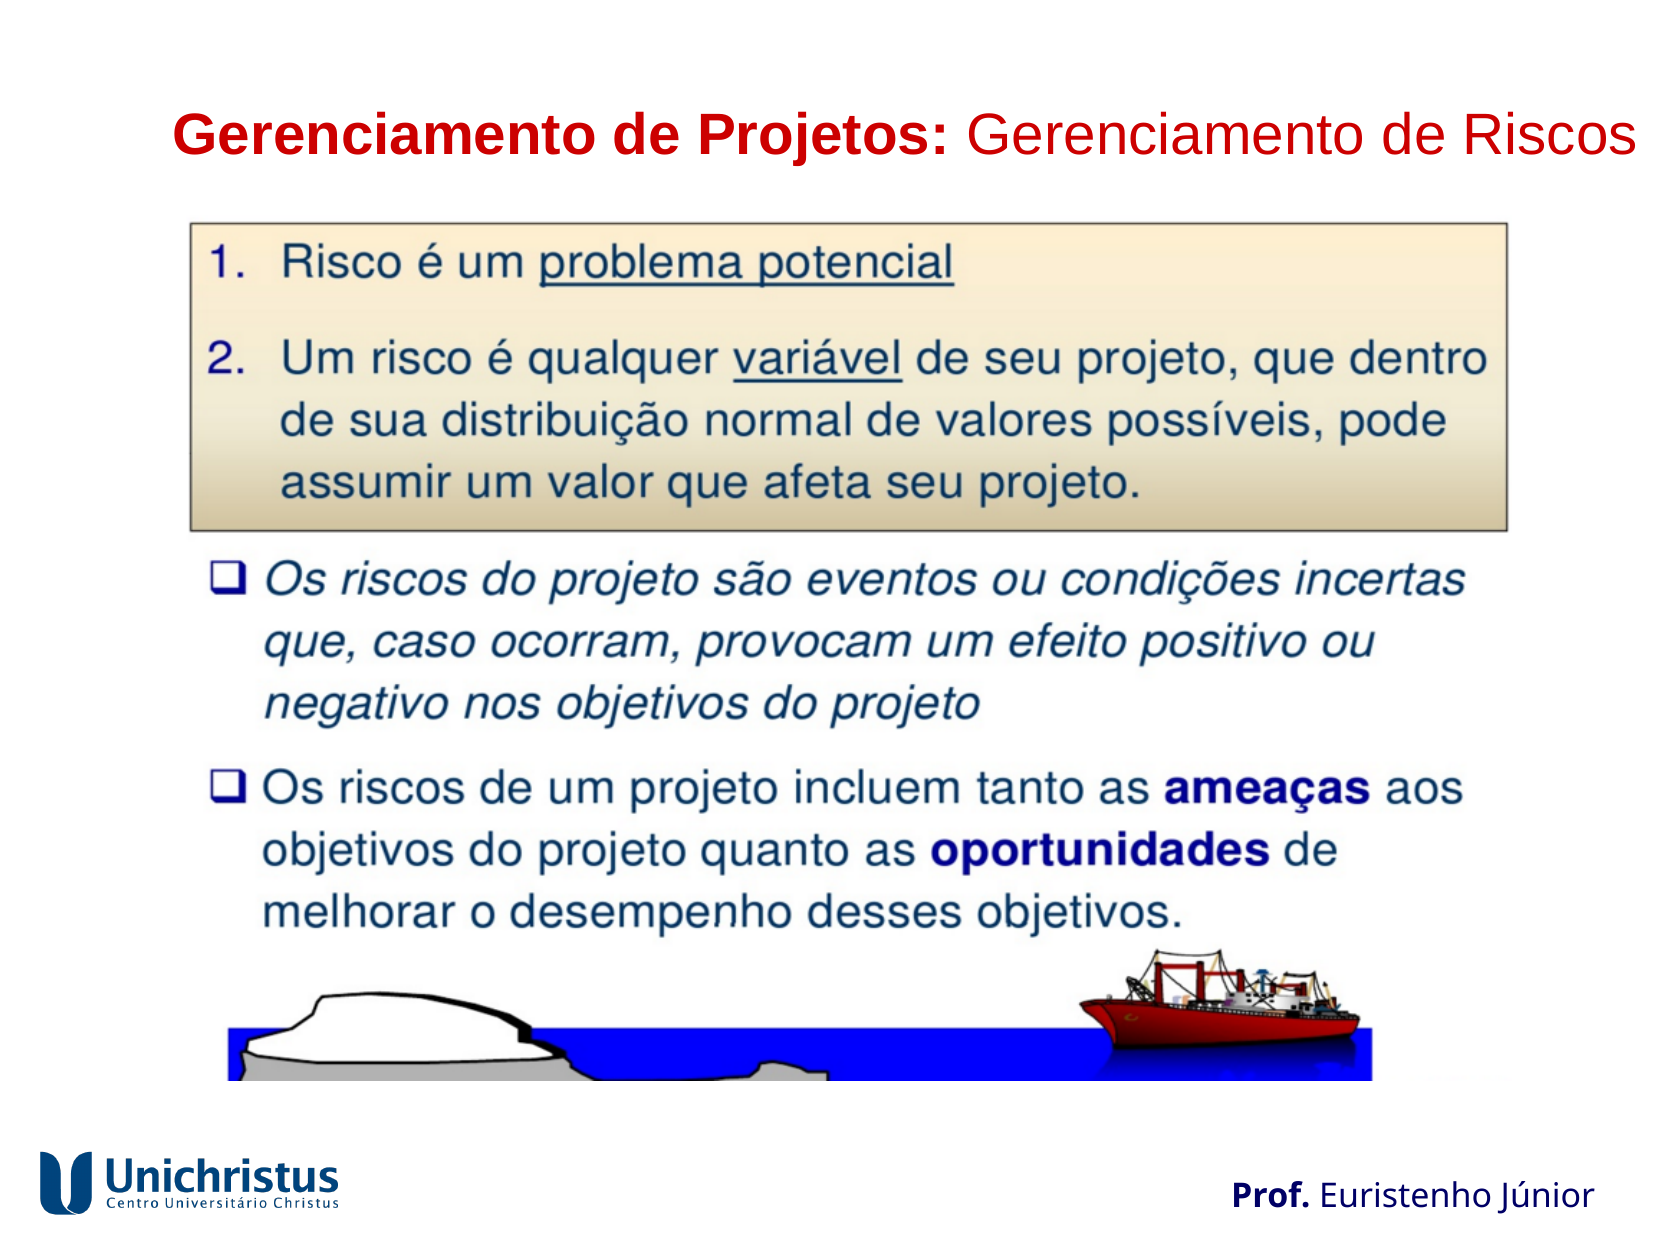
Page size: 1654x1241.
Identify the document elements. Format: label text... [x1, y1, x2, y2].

text_box Prof. Euristenho Júnior [1216, 1163, 1654, 1224]
picture [177, 212, 1512, 1081]
text_box Gerenciamento de Projetos: Gerenciamento de Riscos [157, 94, 1654, 175]
picture [35, 1148, 343, 1217]
